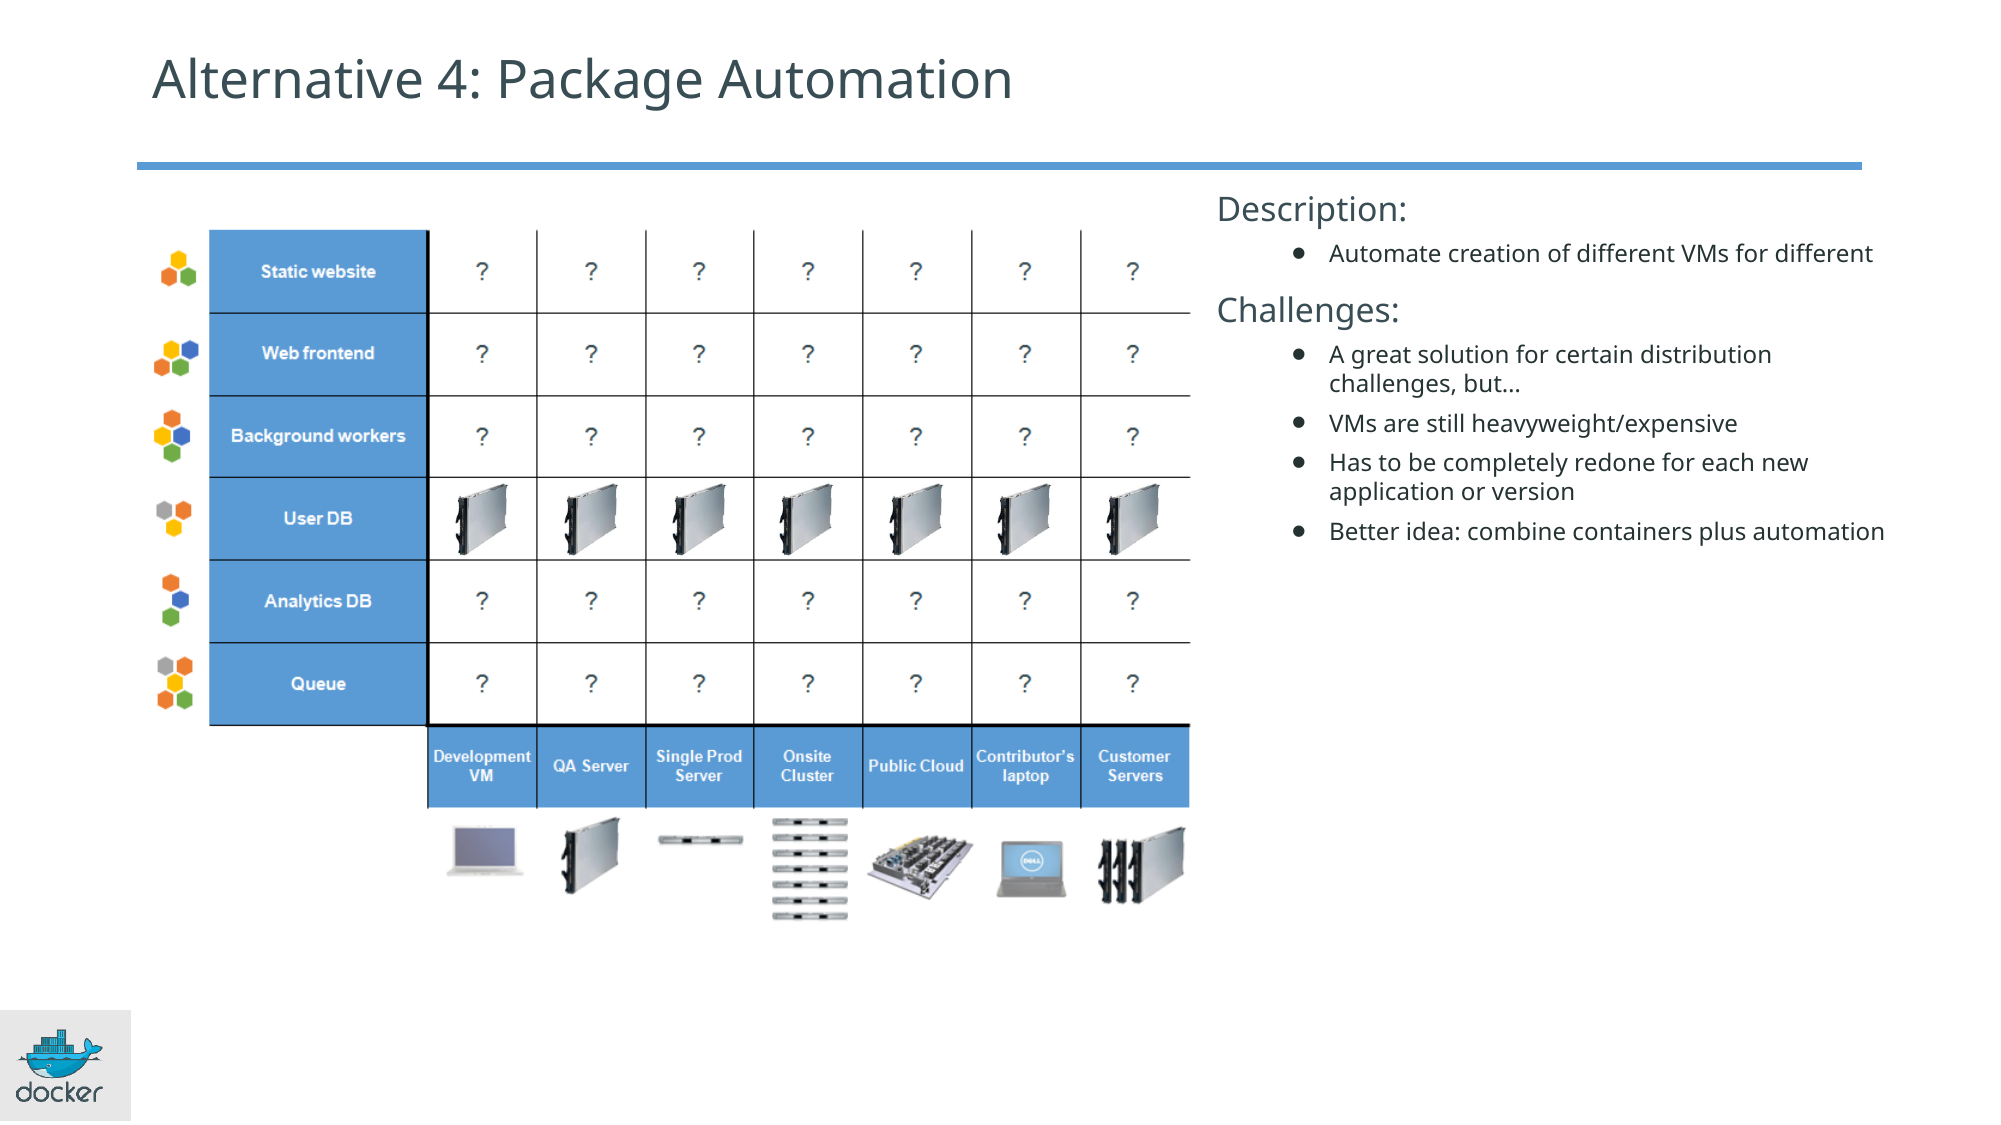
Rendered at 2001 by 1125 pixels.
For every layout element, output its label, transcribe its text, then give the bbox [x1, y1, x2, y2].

list Description: Automate creation of different VMs for different Challenges: A great solution for certain distribution challenges, but… VMs are still heavyweight/expensive Has to be completely redone for each new application or version Better idea: combine containers plus automation [1201, 180, 1904, 986]
picture [141, 212, 1193, 926]
picture [0, 1010, 131, 1121]
title Alternative 4: Package Automation [137, 22, 1863, 133]
